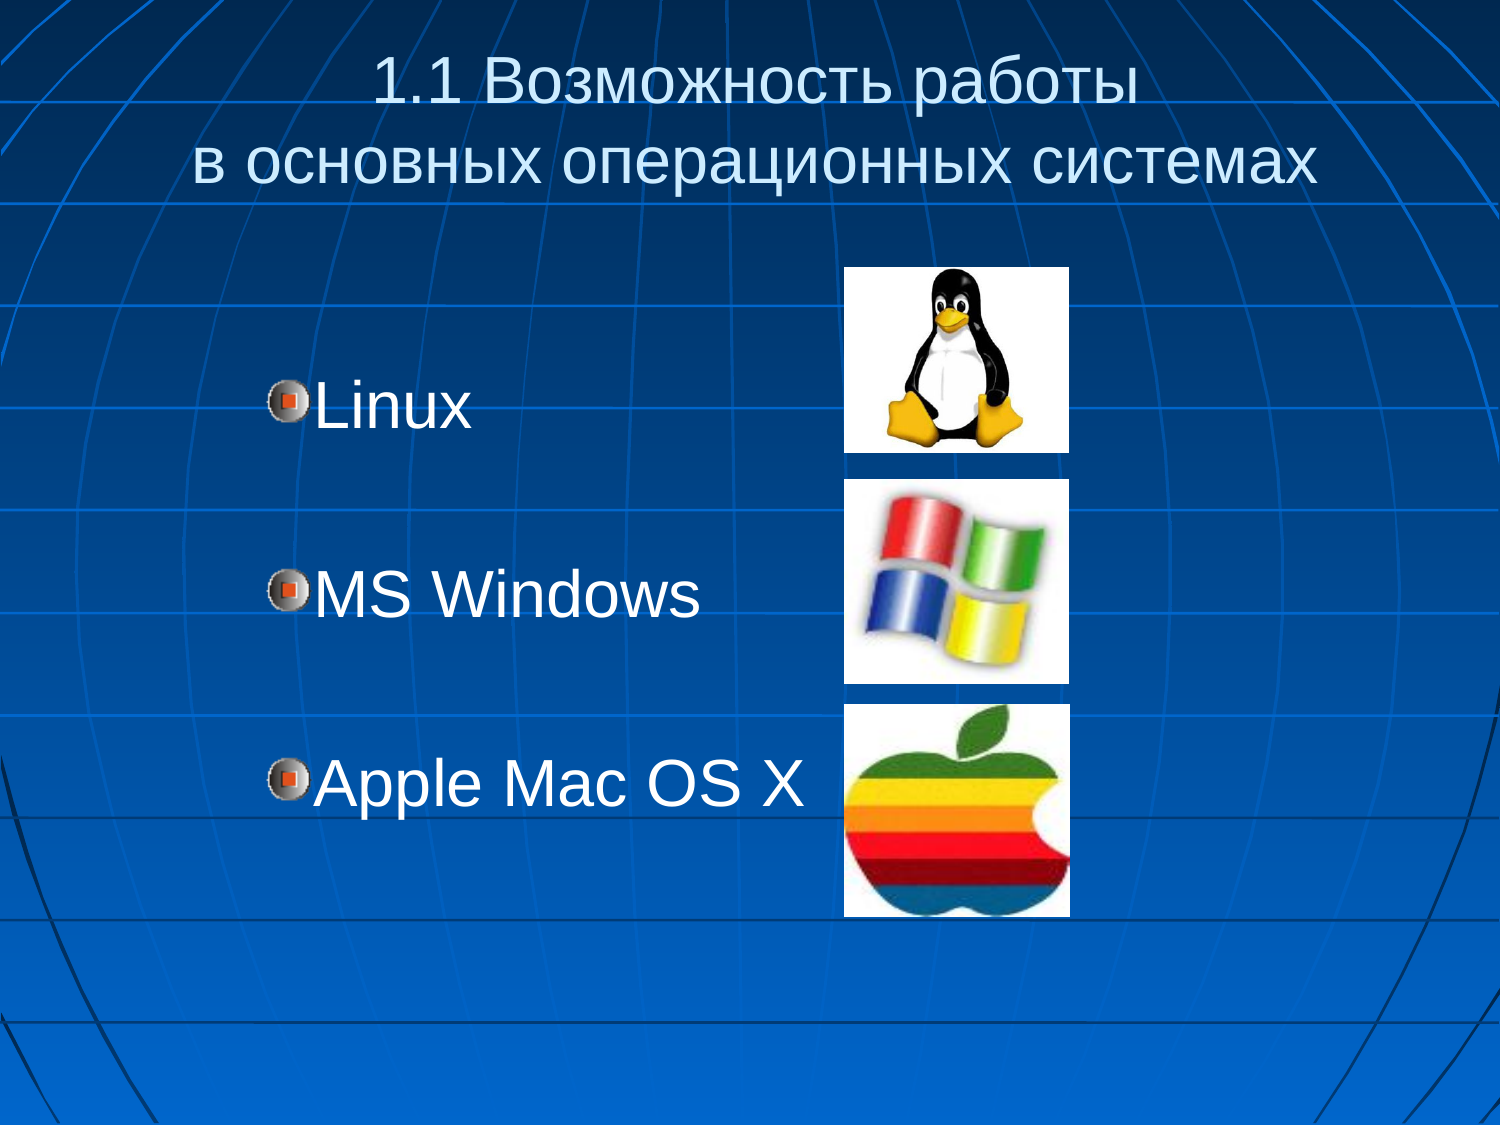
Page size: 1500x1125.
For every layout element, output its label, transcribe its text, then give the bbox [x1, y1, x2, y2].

picture [265, 566, 314, 615]
text_box Linux MS Windows Apple Mac OS X [265, 361, 892, 915]
picture [265, 377, 314, 426]
text_box 1.1 Возможность работы в основных операционных системах [41, 24, 1471, 209]
picture [844, 479, 1069, 684]
picture [844, 267, 1069, 453]
picture [265, 755, 314, 804]
picture [844, 704, 1070, 917]
